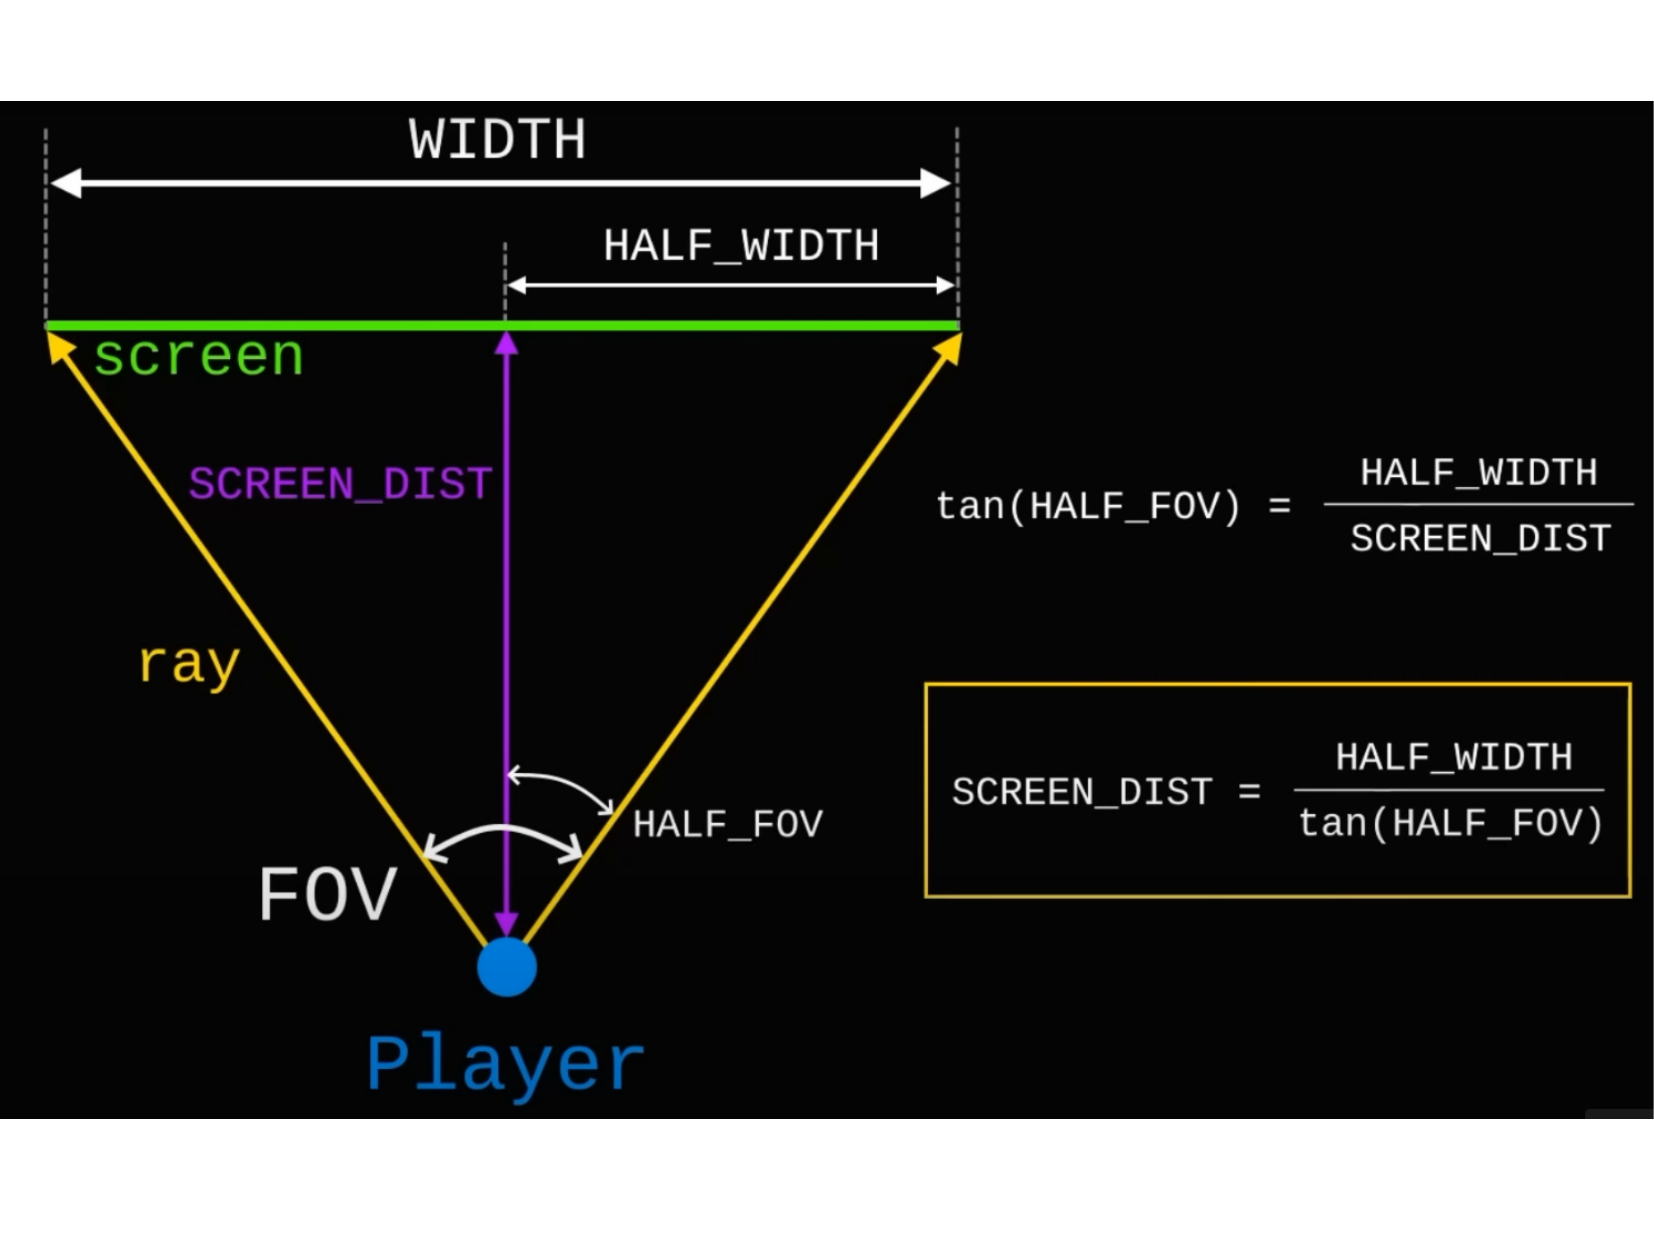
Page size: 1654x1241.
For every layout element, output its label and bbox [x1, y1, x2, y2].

picture [0, 102, 1654, 1119]
